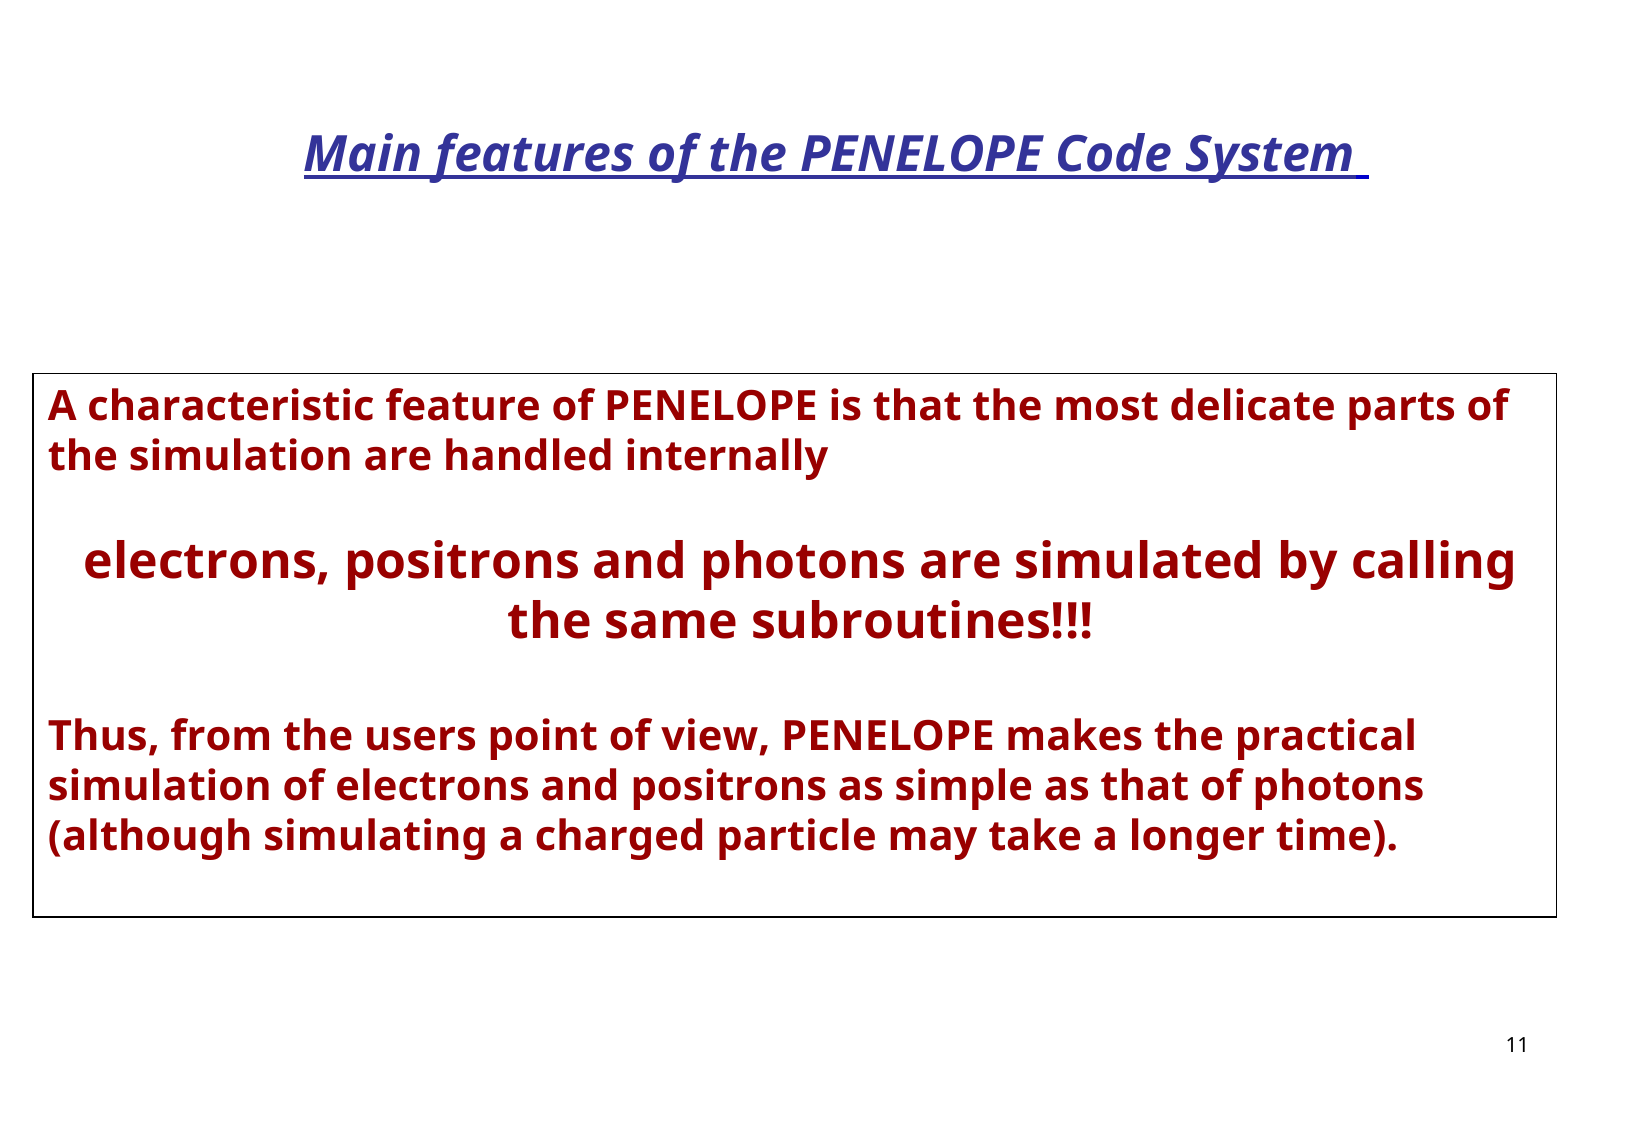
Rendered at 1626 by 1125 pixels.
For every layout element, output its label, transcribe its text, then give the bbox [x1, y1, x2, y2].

text_box A characteristic feature of PENELOPE is that the most delicate parts of the simulation are handled internally electrons, positrons and photons are simulated by calling the same subroutines!!! Thus, from the users point of view, PENELOPE makes the practical simulation of electrons and positrons as simple as that of photons (although simulating a charged particle may take a longer time). [34, 374, 1556, 867]
text_box Main features of the PENELOPE Code System [174, 113, 1498, 189]
text_box A characteristic feature of PENELOPE is that the most delicate parts of the simulation are handled internally electrons, positrons and photons are simulated by calling the same subroutines!!! Thus, from the users point of view, PENELOPE makes the practical simulation of electrons and positrons as simple as that of photons (although simulating a charged particle may take a longer time). [33, 326, 1569, 867]
